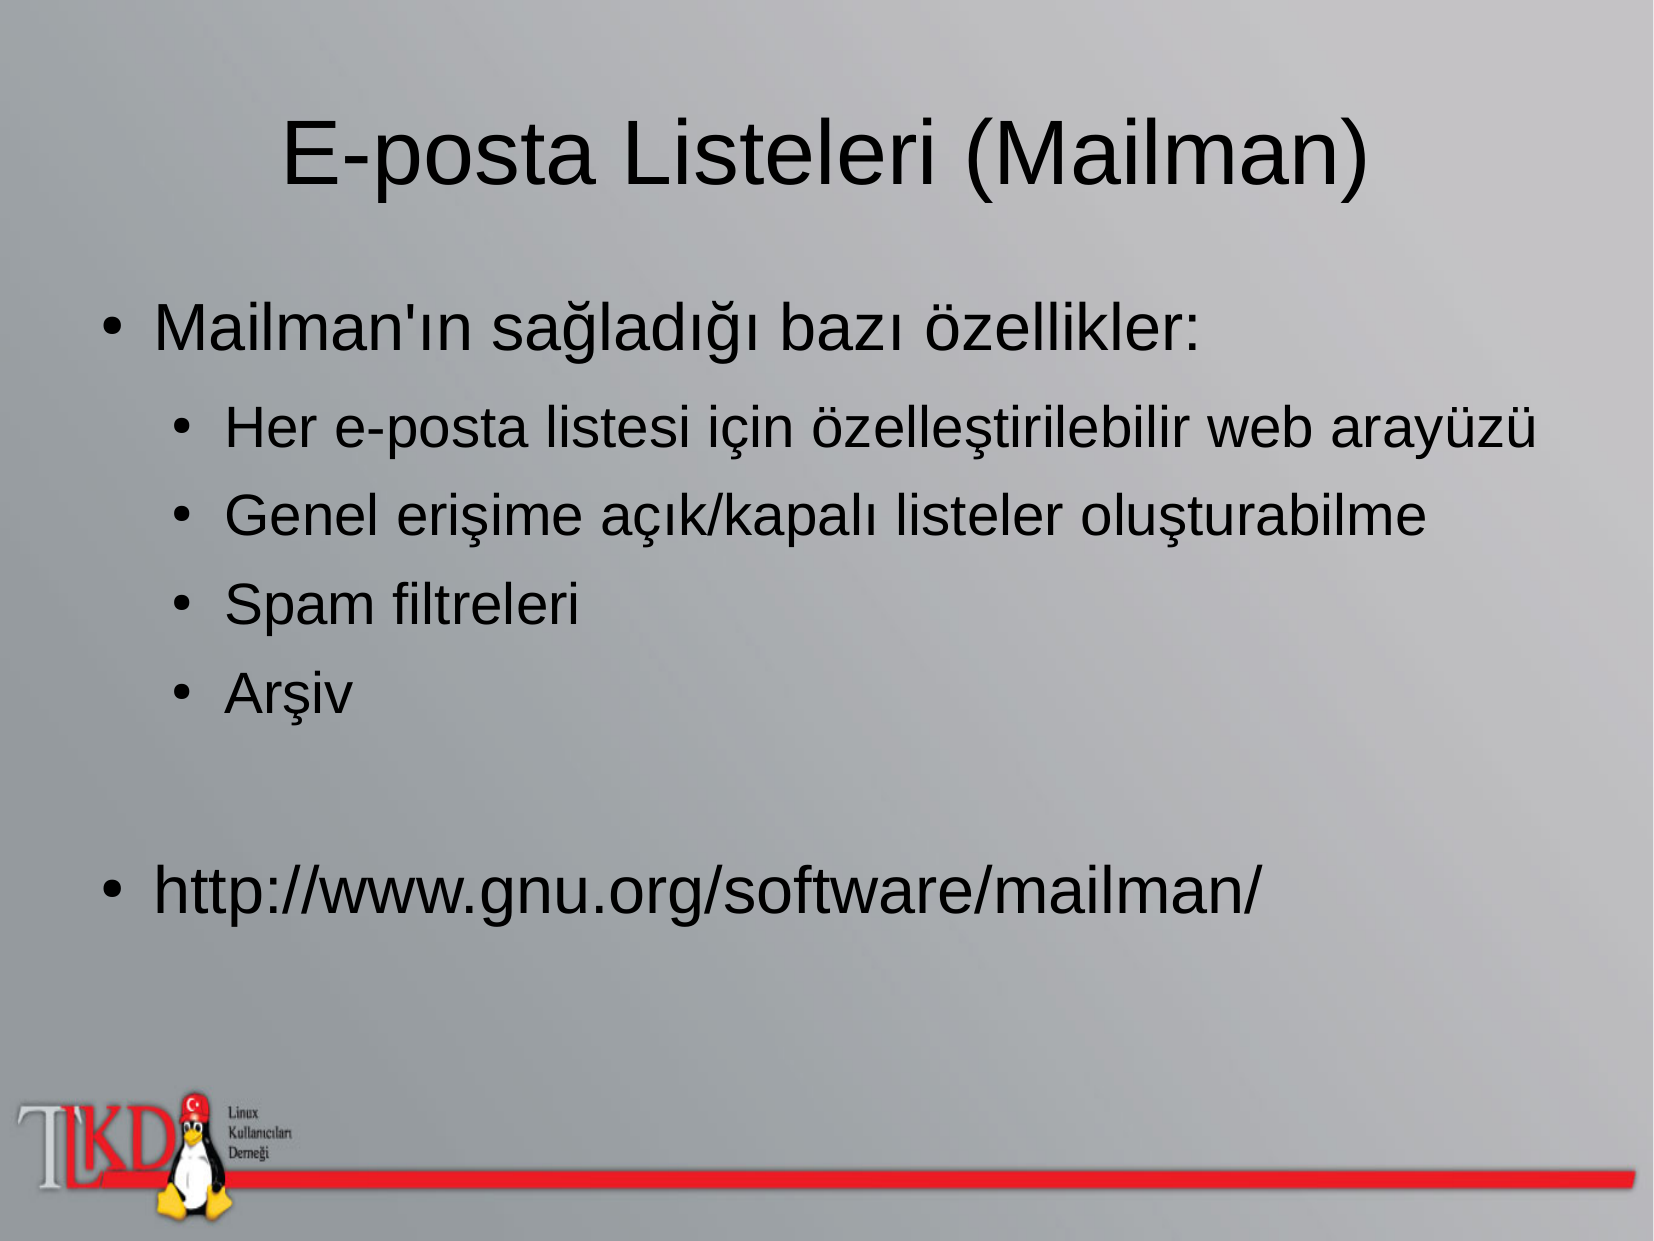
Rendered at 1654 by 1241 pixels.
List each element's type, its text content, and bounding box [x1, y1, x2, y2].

list Mailman'ın sağladığı bazı özellikler: Her e-posta listesi için özelleştirilebilir web arayüzü Genel erişime açık/kapalı listeler oluşturabilme Spam filtreleri Arşiv http://www.gnu.org/software/mailman/ [82, 290, 1571, 1109]
picture [0, 0, 1654, 1241]
title E-posta Listeleri (Mailman) [82, 56, 1571, 250]
